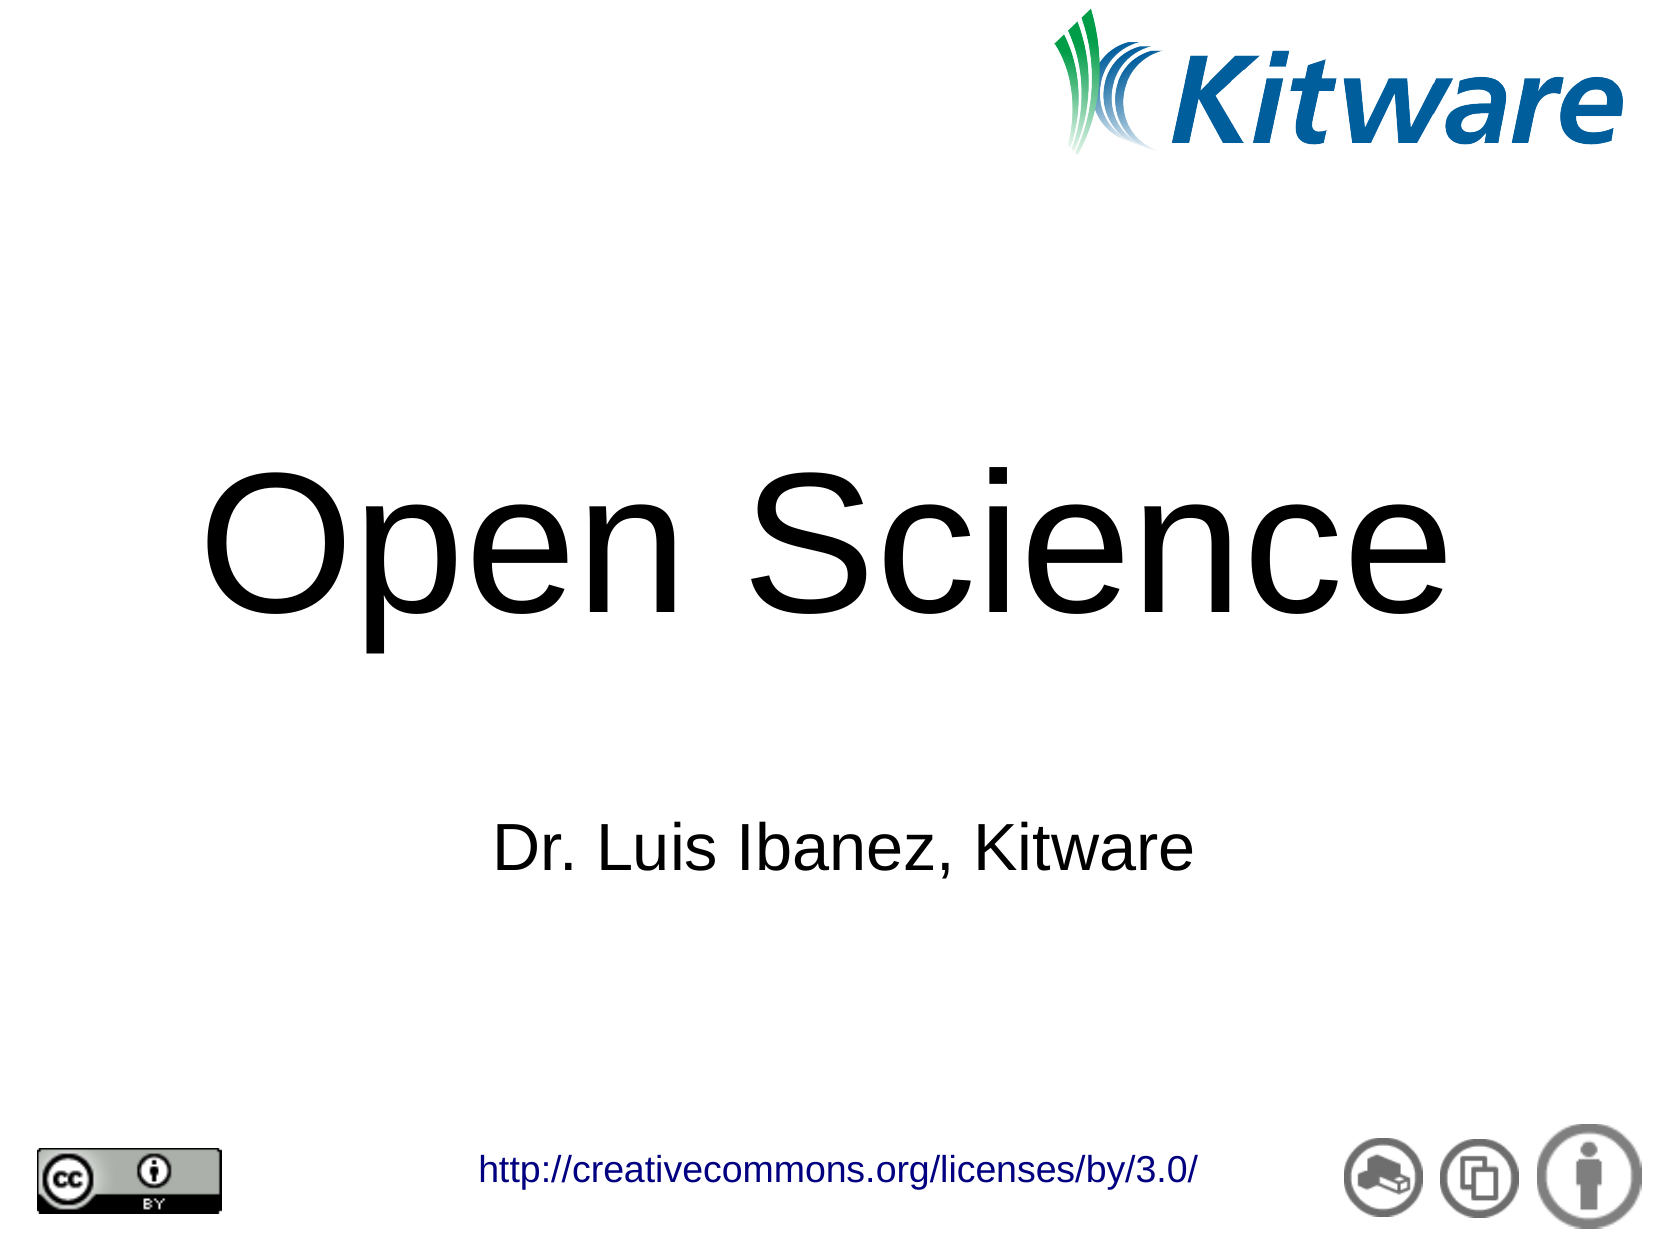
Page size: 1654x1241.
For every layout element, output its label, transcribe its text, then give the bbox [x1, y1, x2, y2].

text_box http://creativecommons.org/licenses/by/3.0/ [442, 1141, 1246, 1198]
picture [37, 1148, 222, 1214]
picture [1054, 8, 1623, 155]
subtitle Dr. Luis Ibanez, Kitware [82, 746, 1571, 948]
picture [1344, 1138, 1423, 1217]
picture [1440, 1139, 1519, 1218]
title Open Science [82, 430, 1571, 655]
picture [1537, 1124, 1642, 1230]
